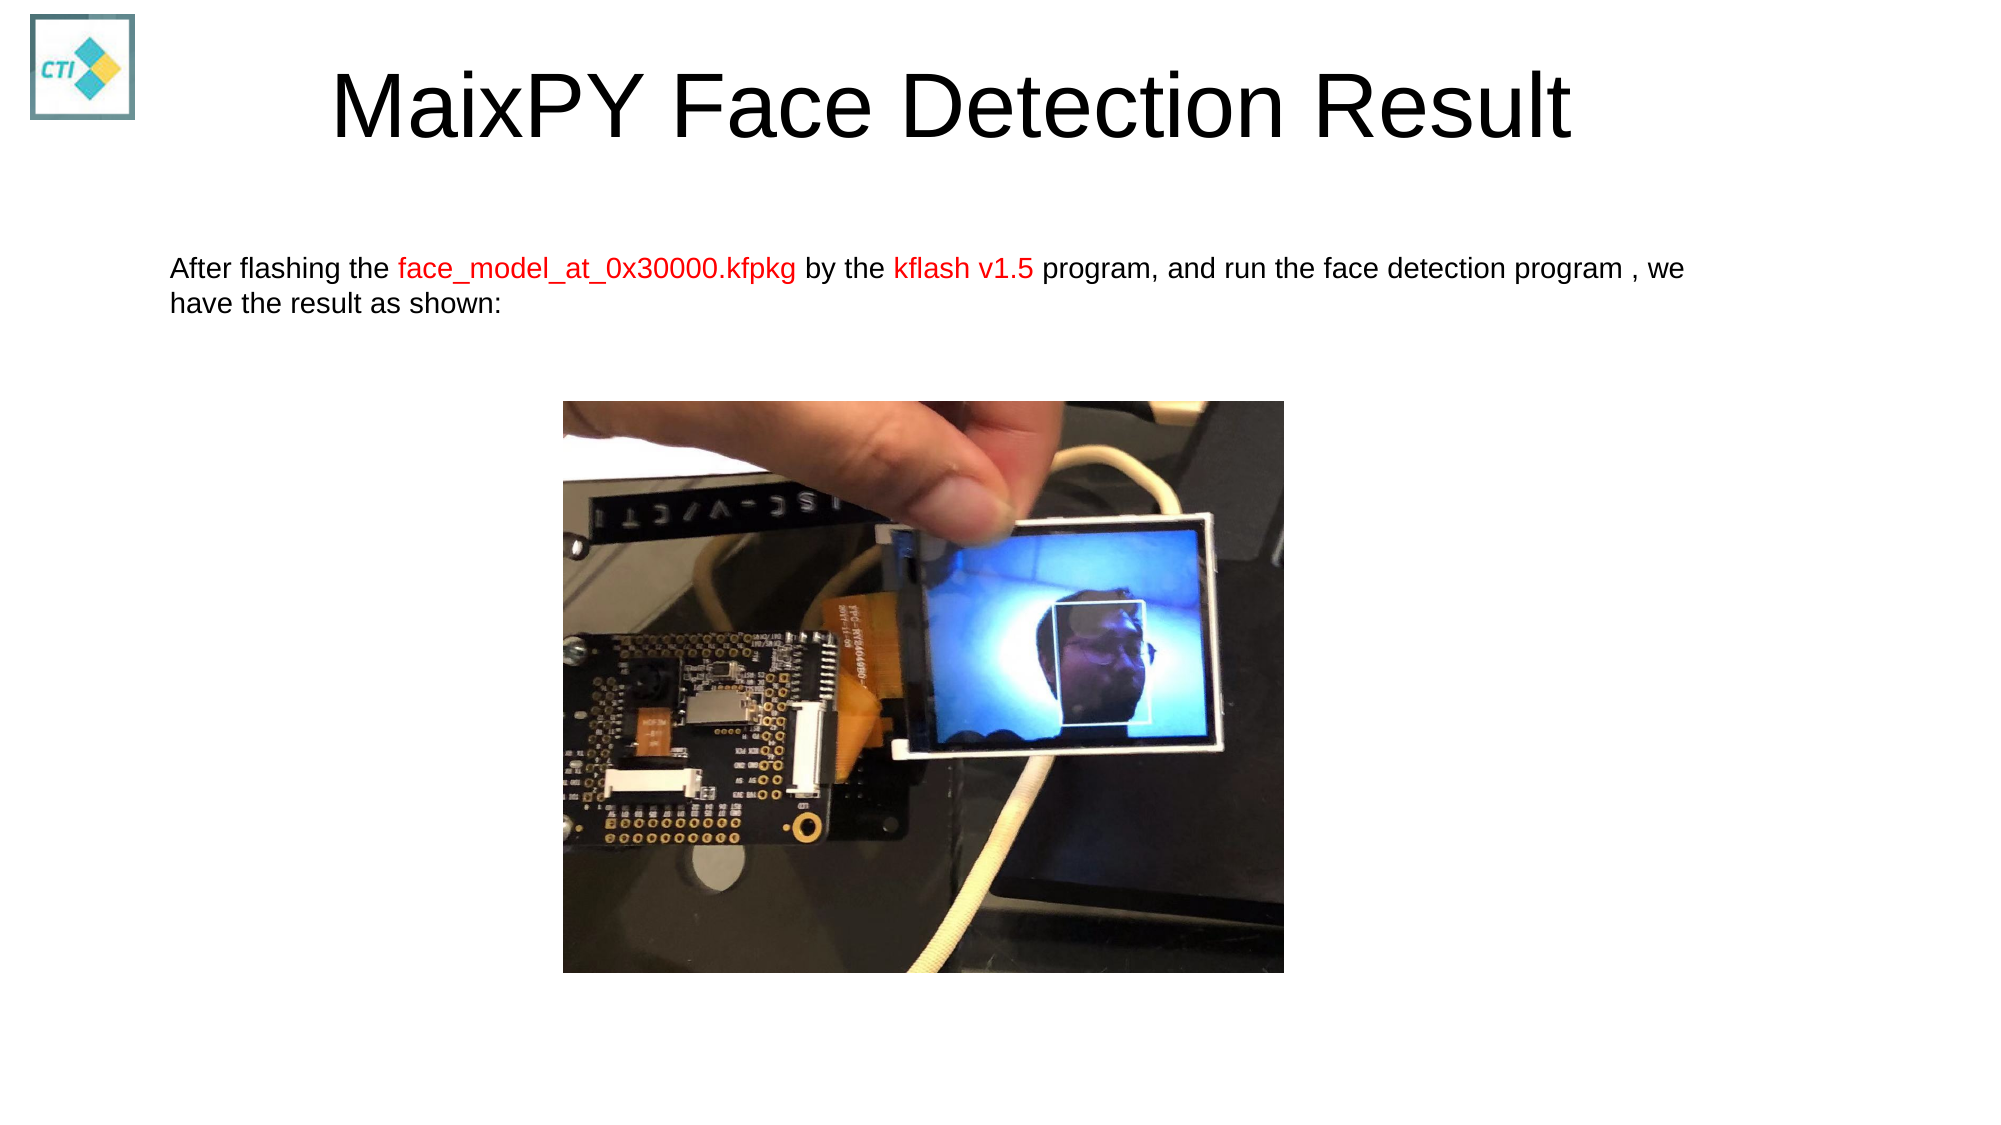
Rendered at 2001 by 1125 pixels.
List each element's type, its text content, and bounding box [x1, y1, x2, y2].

text_box After flashing the face_model_at_0x30000.kfpkg by the kflash v1.5 program, and run the face detection program , we have the result as shown: [154, 234, 1707, 504]
picture [563, 401, 1284, 974]
text_box MaixPY Face Detection Result [0, 7, 1665, 195]
